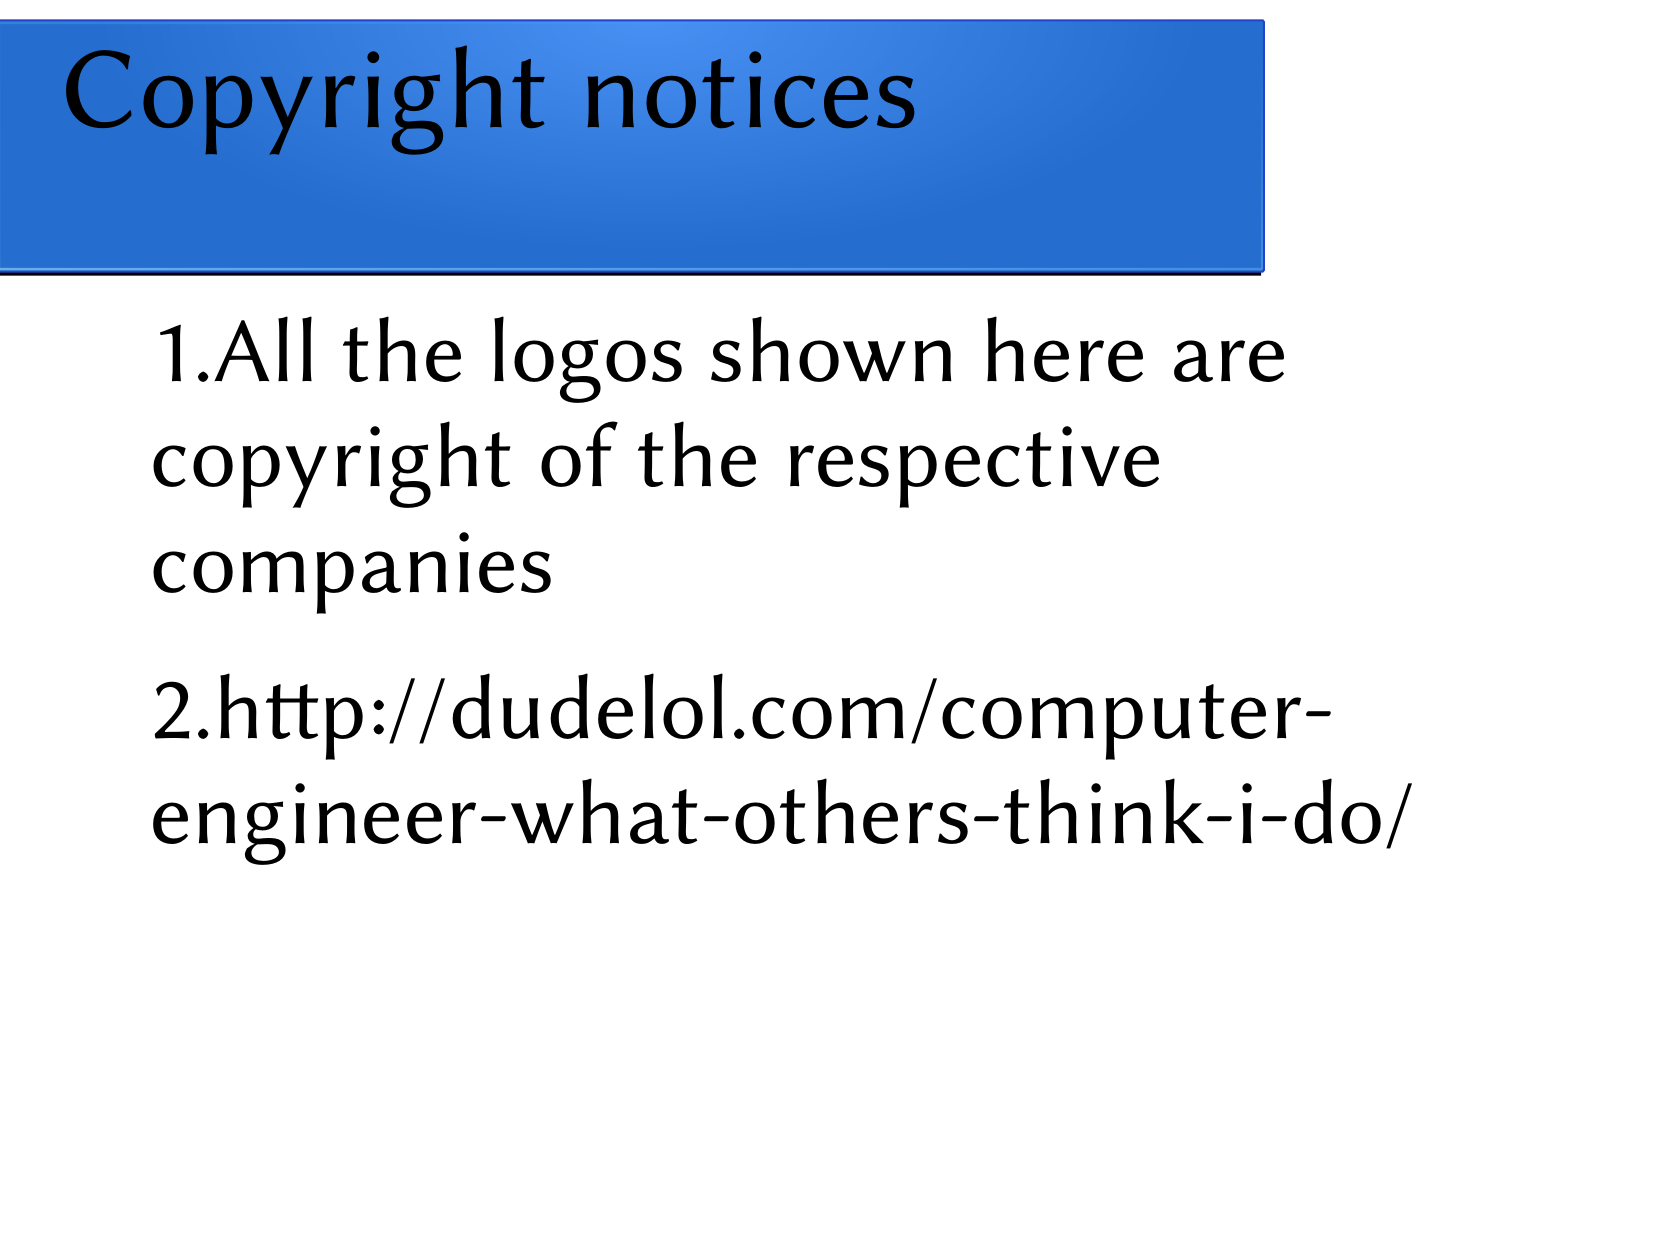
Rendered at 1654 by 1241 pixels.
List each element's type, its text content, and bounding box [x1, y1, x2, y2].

list 1.All the logos shown here are copyright of the respective companies 2.http://dudelol.com/computer-engineer-what-others-think-i-do/ [82, 299, 1571, 1019]
title Copyright notices [60, 20, 1212, 293]
